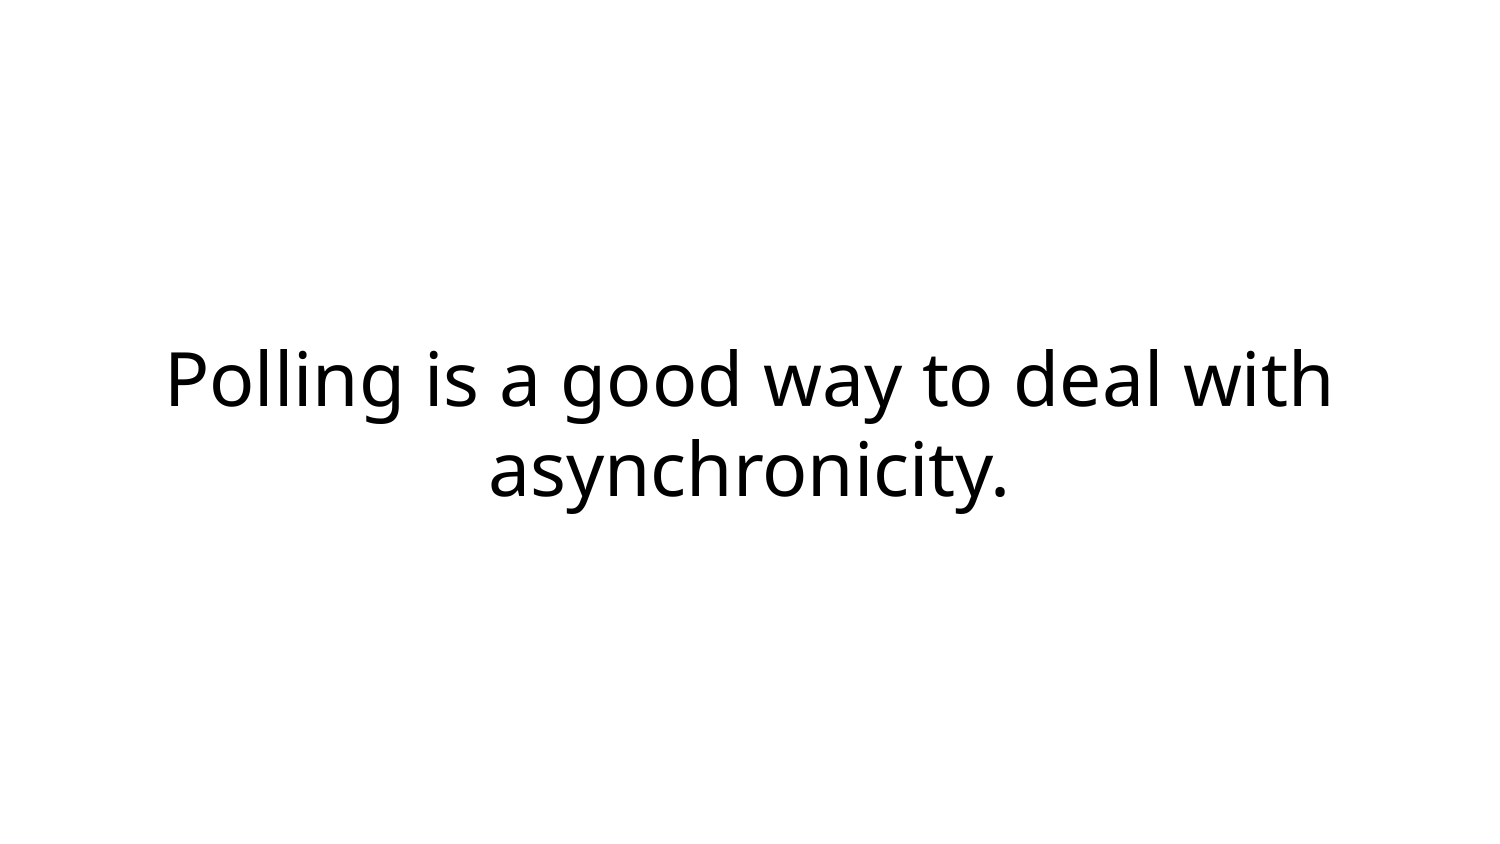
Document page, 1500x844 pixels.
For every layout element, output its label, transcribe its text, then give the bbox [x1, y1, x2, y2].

title Polling is a good way to deal with asynchronicity. [51, 311, 1449, 533]
